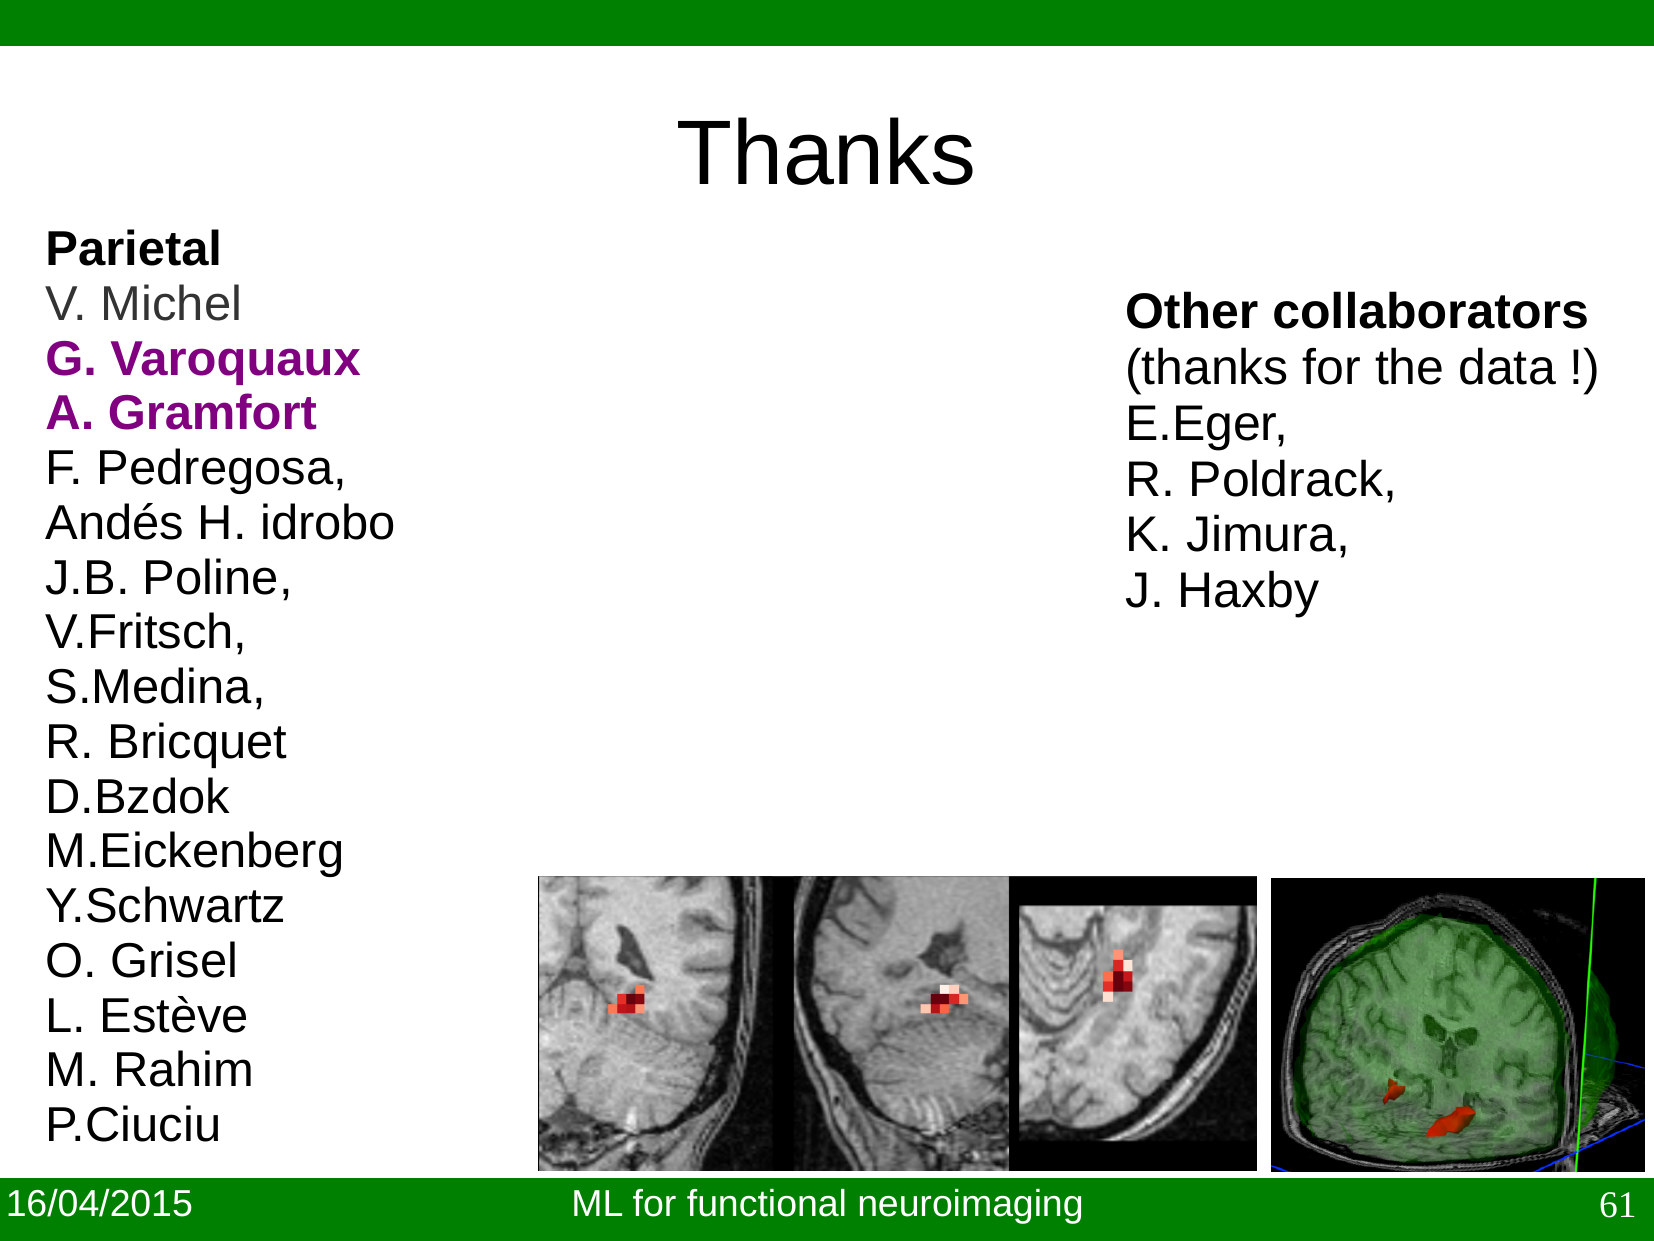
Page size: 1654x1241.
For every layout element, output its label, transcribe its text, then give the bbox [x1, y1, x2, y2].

picture [538, 876, 1257, 1171]
text_box Parietal V. Michel G. Varoquaux A. Gramfort F. Pedregosa, Andés H. idrobo J.B. Poline, V.Fritsch, S.Medina, R. Bricquet D.Bzdok M.Eickenberg Y.Schwartz O. Grisel L. Estève M. Rahim P.Ciuciu [45, 221, 461, 1156]
title Thanks [82, 49, 1571, 257]
text_box Other collaborators (thanks for the data !) E.Eger, R. Poldrack, K. Jimura, J. Haxby [1125, 283, 1642, 728]
picture [1271, 878, 1645, 1173]
